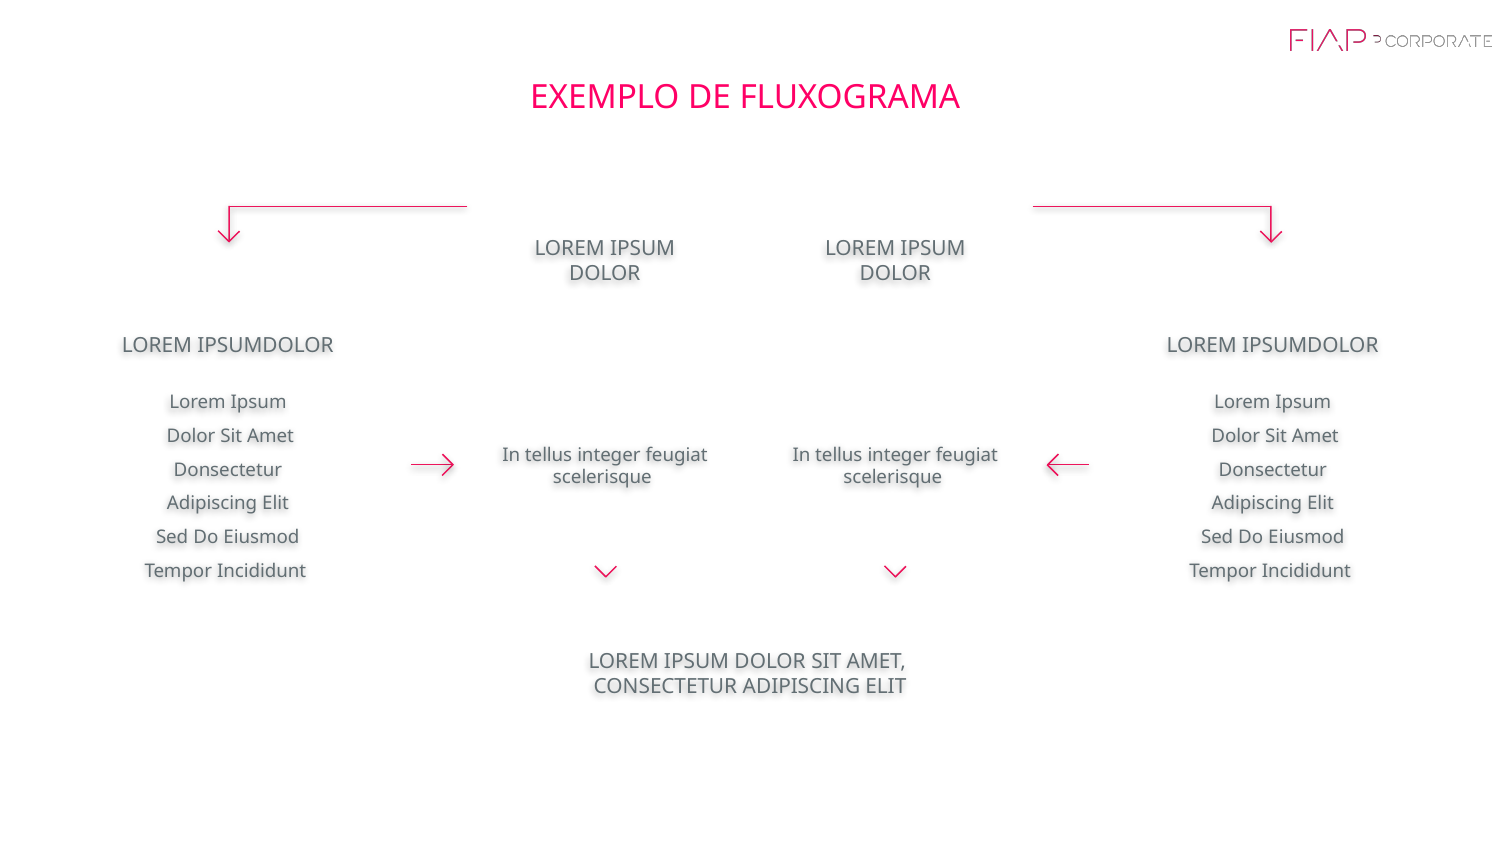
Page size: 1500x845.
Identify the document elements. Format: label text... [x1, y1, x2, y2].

text_box In tellus integer feugiat scelerisque [757, 392, 1033, 538]
text_box Lorem ipsum dolor [467, 187, 743, 332]
text_box Lorem ipsumdolor [1088, 299, 1457, 390]
picture [1373, 34, 1492, 47]
text_box Lorem Ipsum Dolor Sit Amet Donsectetur Adipiscing Elit Sed Do Eiusmod Tempor Incididunt [43, 390, 412, 611]
text_box In tellus integer feugiat scelerisque [467, 392, 743, 538]
text_box Lorem Ipsum Dolor Sit Amet Donsectetur Adipiscing Elit Sed Do Eiusmod Tempor Incididunt [1088, 390, 1457, 611]
text_box Lorem ipsumdolor [43, 299, 412, 390]
picture [1290, 29, 1366, 51]
text_box Lorem ipsum dolor [757, 187, 1033, 332]
text_box Lorem ipsum dolor sit amet, consectetur adipiscing elit [467, 600, 1033, 745]
text_box Exemplo de Fluxograma [119, 67, 1381, 123]
